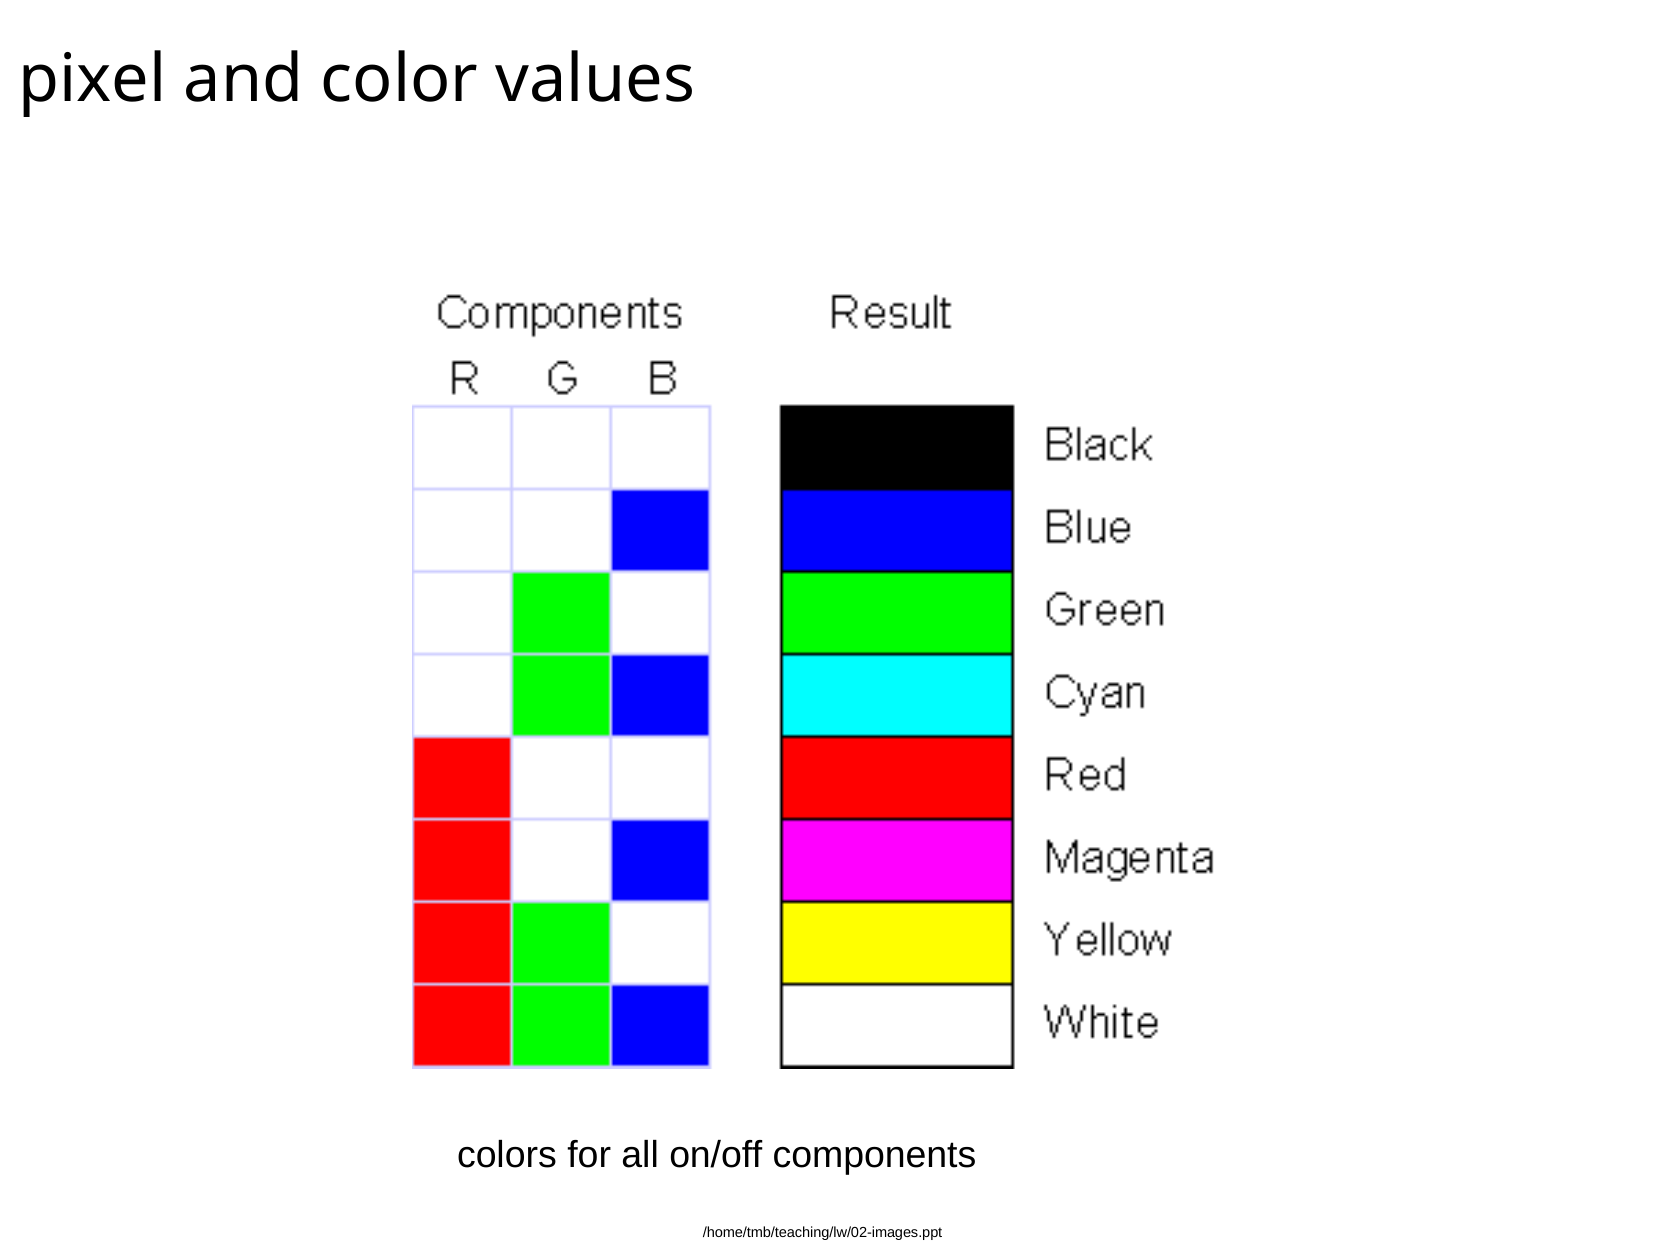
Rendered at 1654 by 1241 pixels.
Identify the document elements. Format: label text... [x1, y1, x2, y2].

title pixel and color values [18, 0, 1654, 151]
text_box colors for all on/off components [440, 1125, 993, 1185]
picture [412, 274, 1238, 1069]
